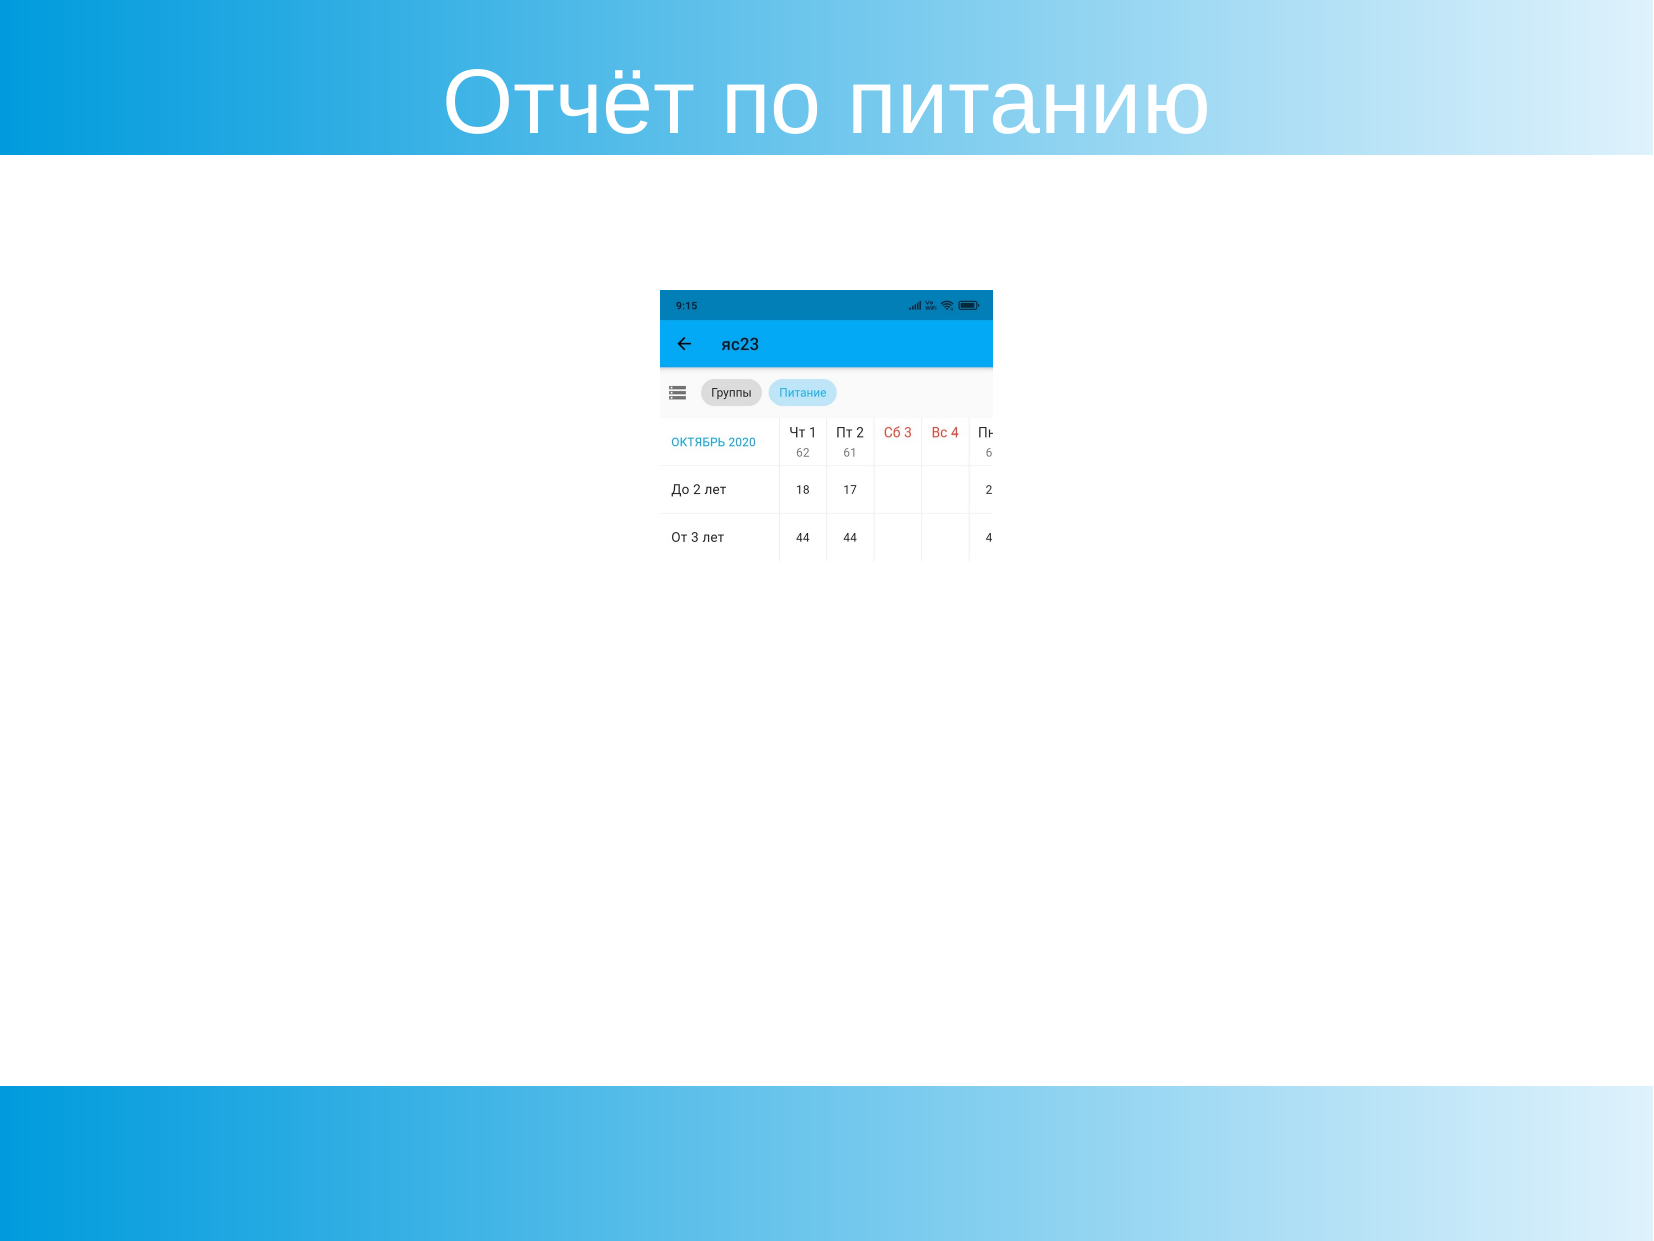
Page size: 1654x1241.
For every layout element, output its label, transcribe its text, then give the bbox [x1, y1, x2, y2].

picture [660, 368, 993, 1010]
picture [723, 342, 729, 349]
picture [679, 341, 690, 349]
title Отчёт по питанию [82, 49, 1571, 155]
